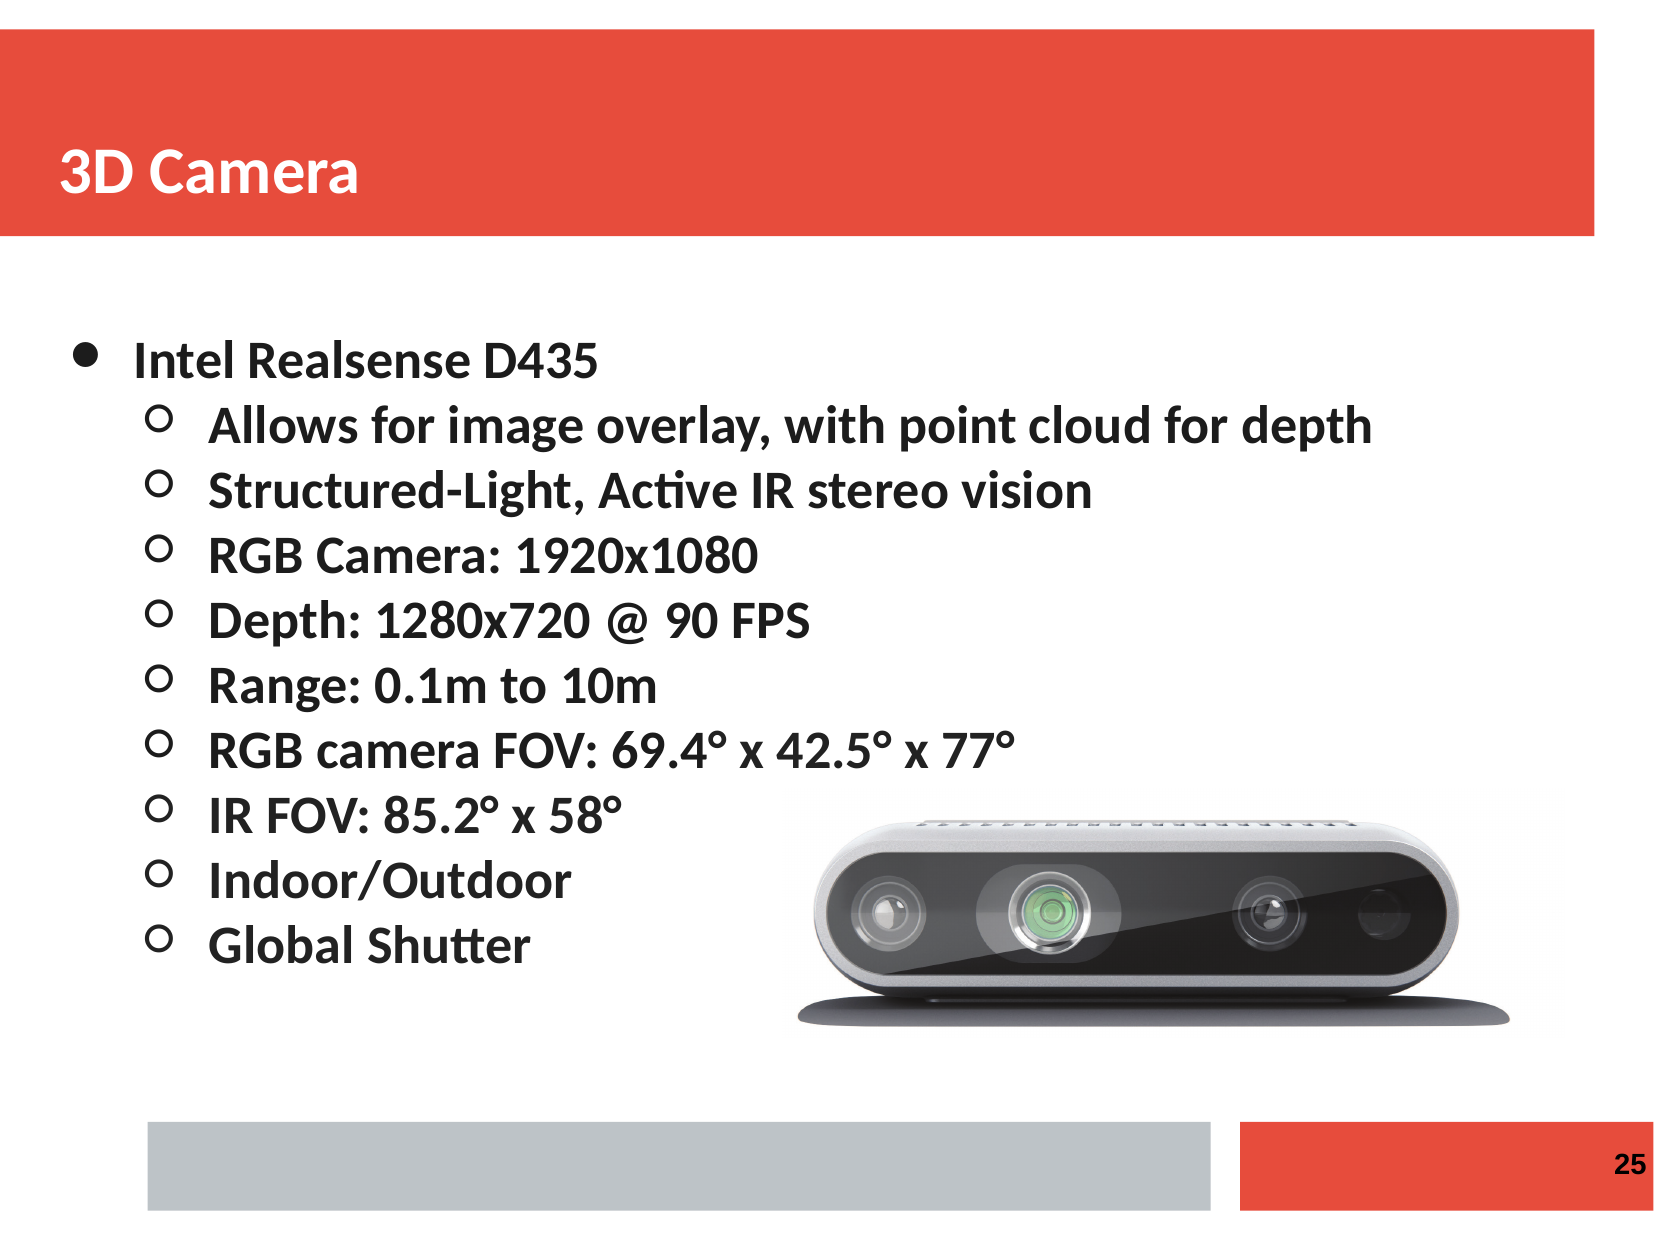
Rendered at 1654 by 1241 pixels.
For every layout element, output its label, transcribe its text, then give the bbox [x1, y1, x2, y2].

slide_number <number> [1547, 1145, 1647, 1241]
picture [782, 788, 1565, 1039]
text_box 3D Camera [58, 58, 1595, 207]
text_box Intel Realsense D435 Allows for image overlay, with point cloud for depth Structured-Light, Active IR stereo vision RGB Camera: 1920x1080 Depth: 1280x720 @ 90 FPS Range: 0.1m to 10m RGB camera FOV: 69.4° x 42.5° x 77° IR FOV: 85.2° x 58° Indoor/Outdoor Global Shutter [58, 324, 1565, 1093]
